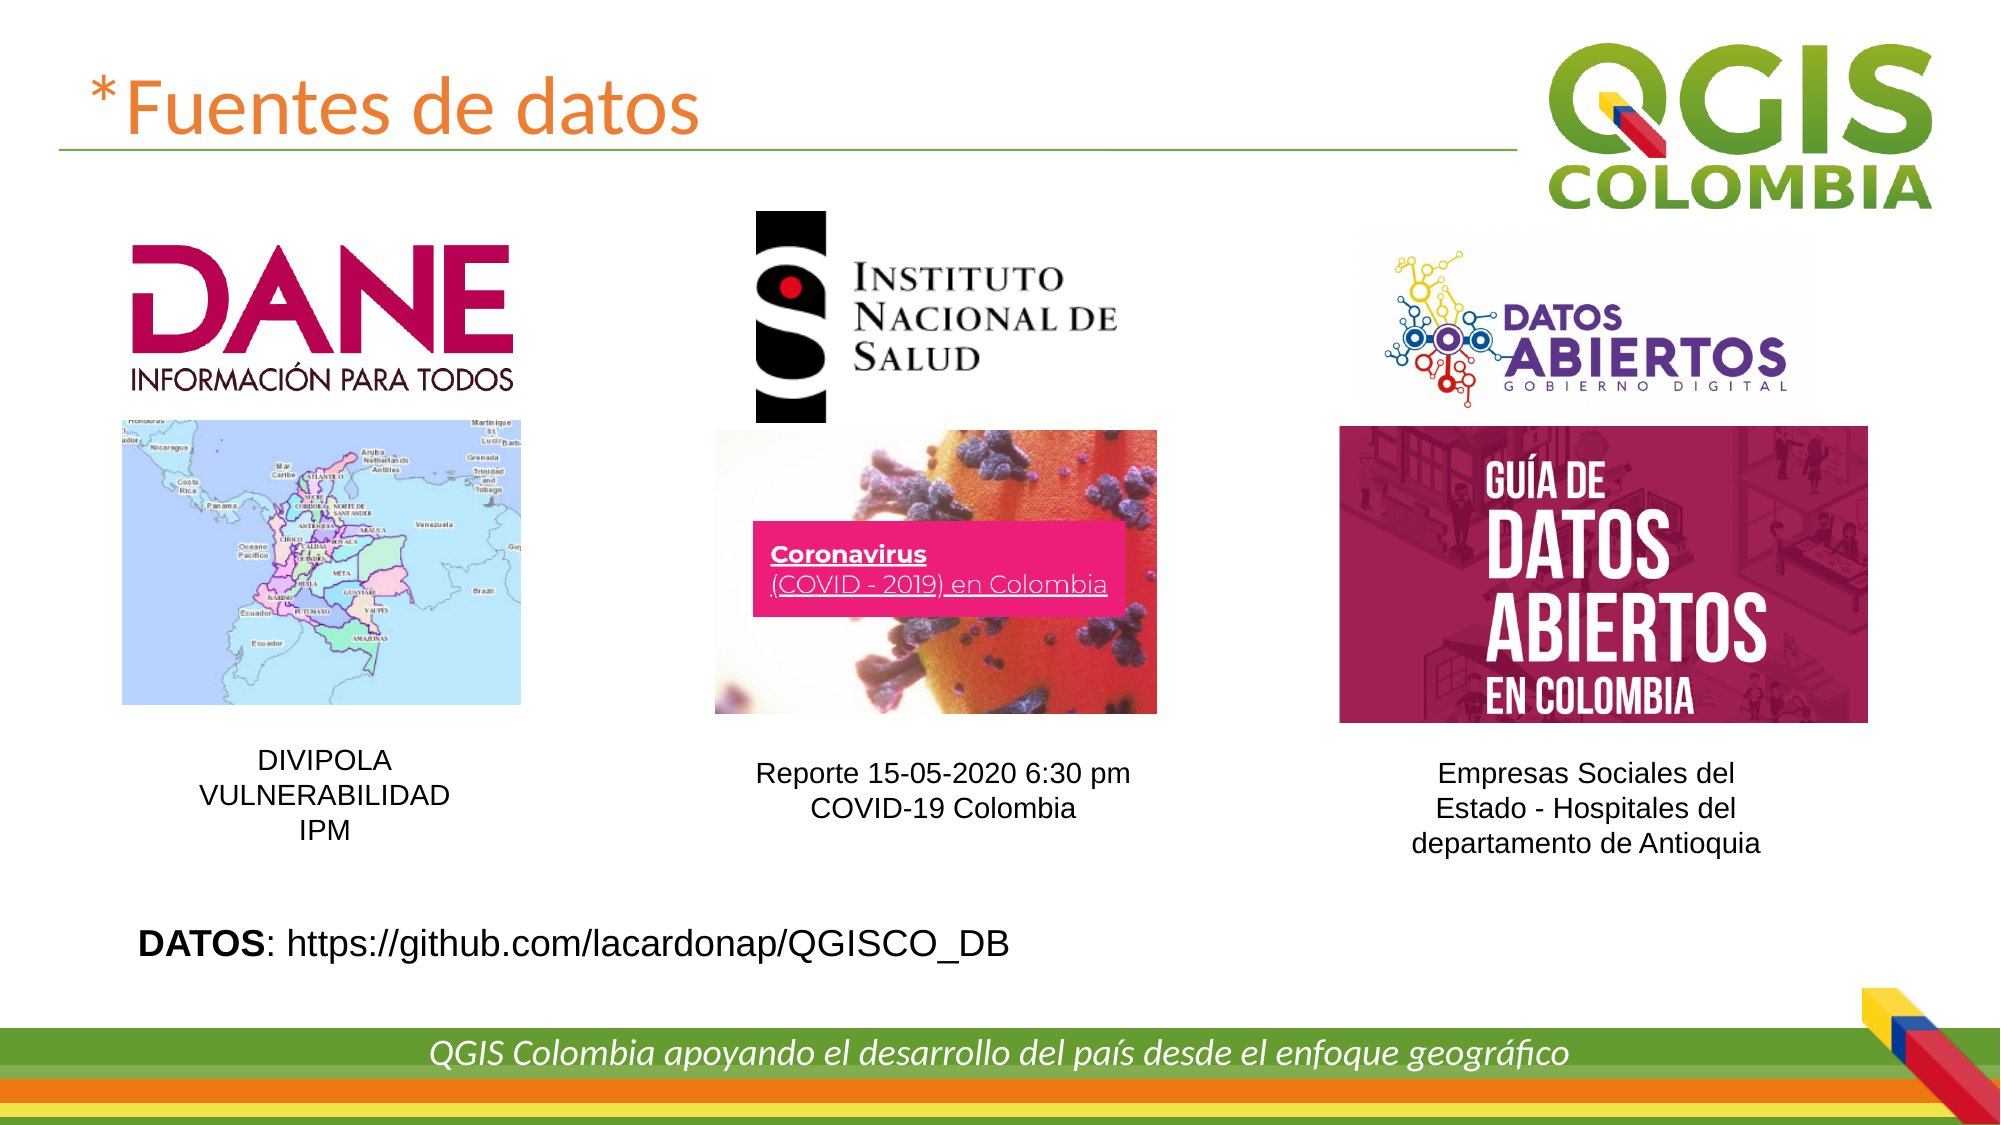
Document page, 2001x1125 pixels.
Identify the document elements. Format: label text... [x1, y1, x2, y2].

picture [0, 988, 2000, 1125]
picture [129, 242, 514, 392]
text_box Reporte 15-05-2020 6:30 pm COVID-19 Colombia [715, 739, 1172, 793]
text_box DATOS: https://github.com/lacardonap/QGISCO_DB [122, 904, 1652, 987]
picture [756, 211, 1117, 423]
picture [715, 430, 1157, 714]
picture [1549, 43, 1932, 209]
text_box Empresas Sociales del Estado - Hospitales del departamento de Antioquia [1387, 739, 1786, 793]
text_box *Fuentes de datos [68, 43, 1519, 160]
picture [122, 420, 521, 705]
text_box DIVIPOLA VULNERABILIDAD IPM [126, 726, 524, 780]
picture [1339, 229, 1868, 723]
